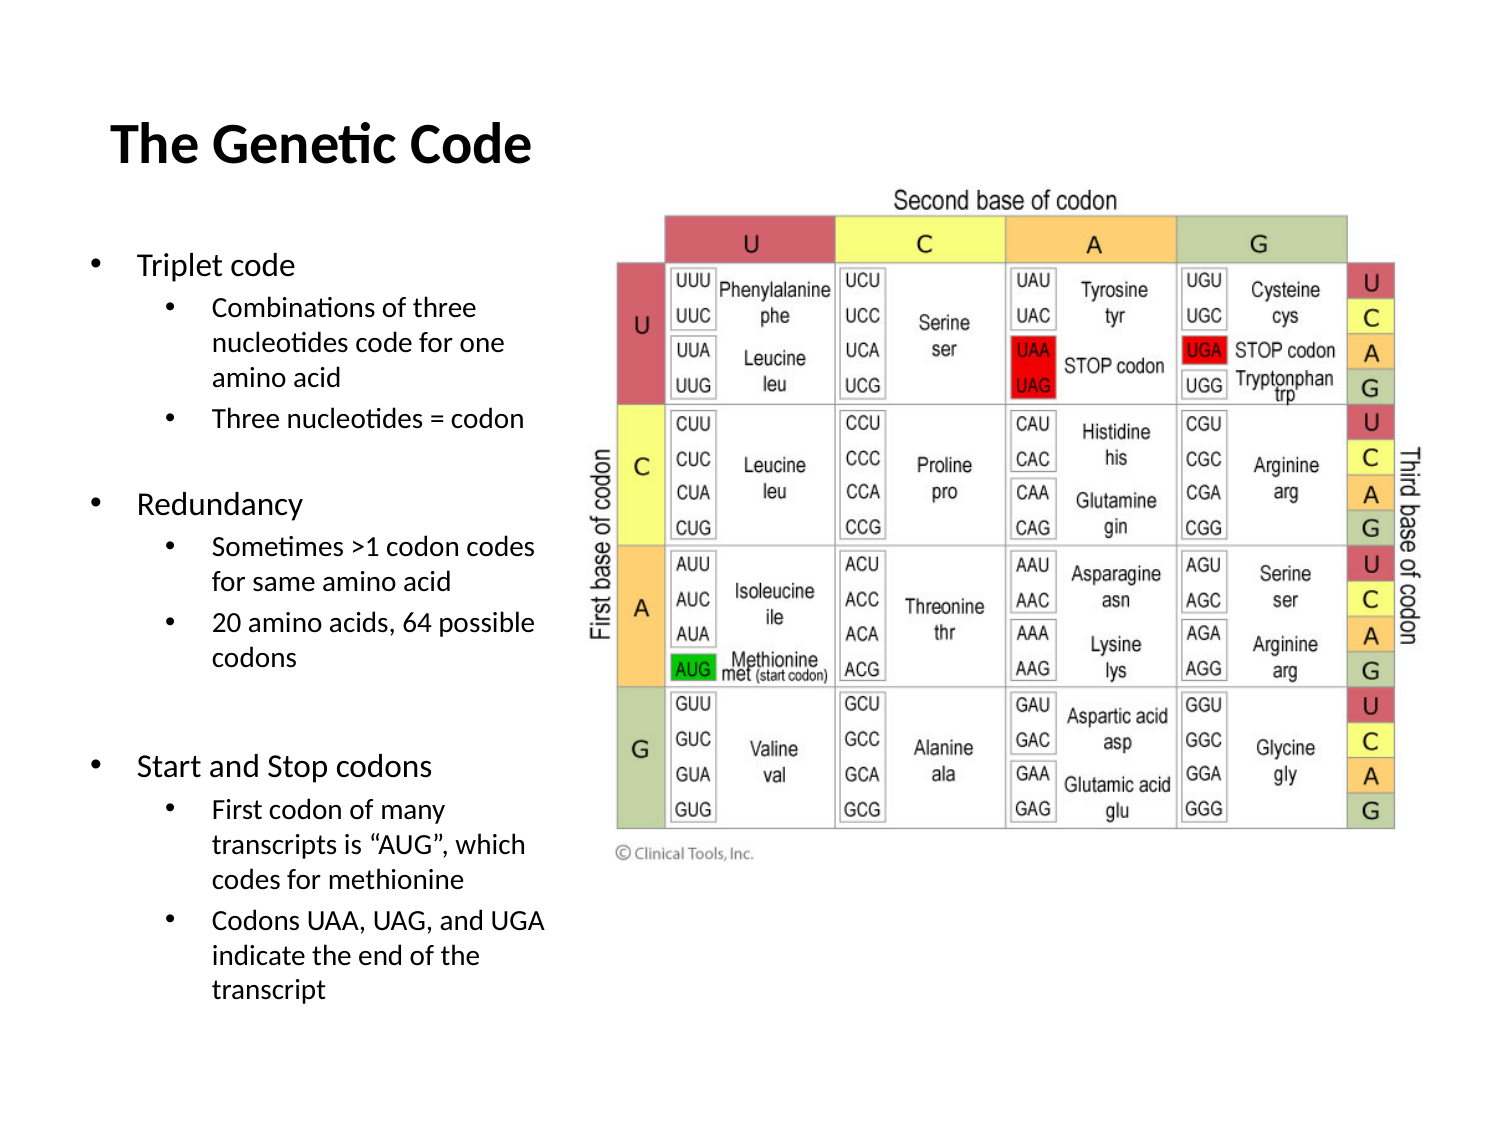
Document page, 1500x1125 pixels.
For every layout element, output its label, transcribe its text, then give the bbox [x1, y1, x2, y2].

picture [586, 44, 1425, 1005]
list Triplet code Combinations of three nucleotides code for one amino acid Three nucleotides = codon Redundancy Sometimes >1 codon codes for same amino acid 20 amino acids, 64 possible codons Start and Stop codons First codon of many transcripts is “AUG”, which codes for methionine Codons UAA, UAG, and UGA indicate the end of the transcript [75, 235, 569, 1005]
title The Genetic Code [75, 44, 569, 235]
